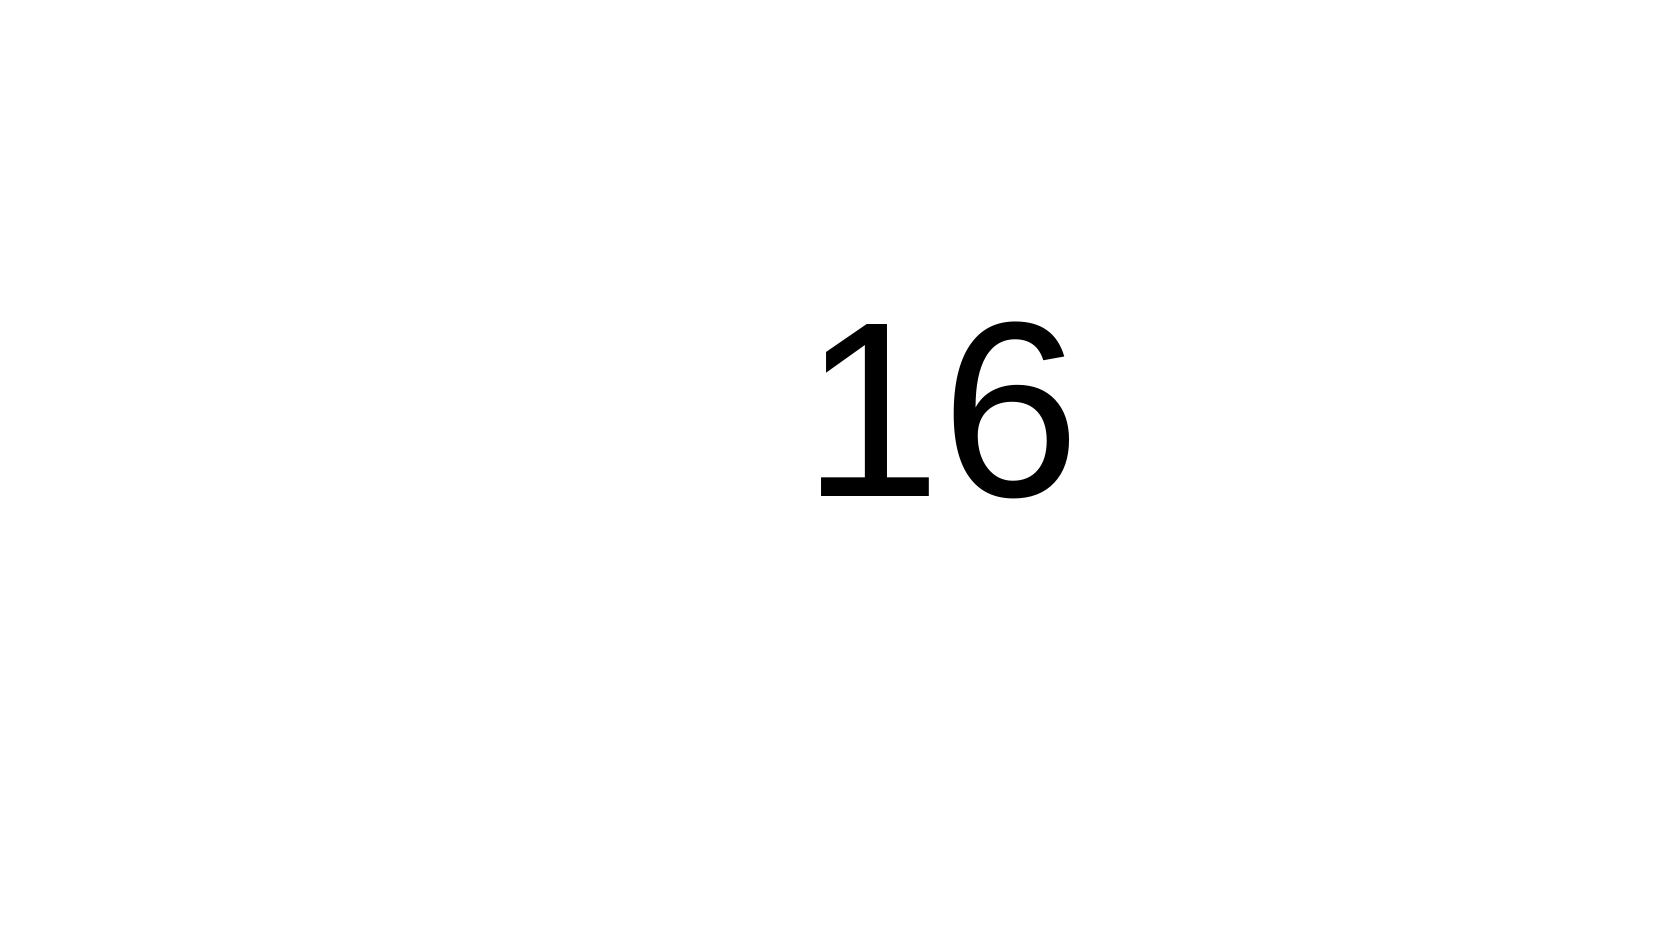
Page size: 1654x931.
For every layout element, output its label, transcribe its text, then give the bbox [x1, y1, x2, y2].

title 16 [474, 250, 1409, 571]
